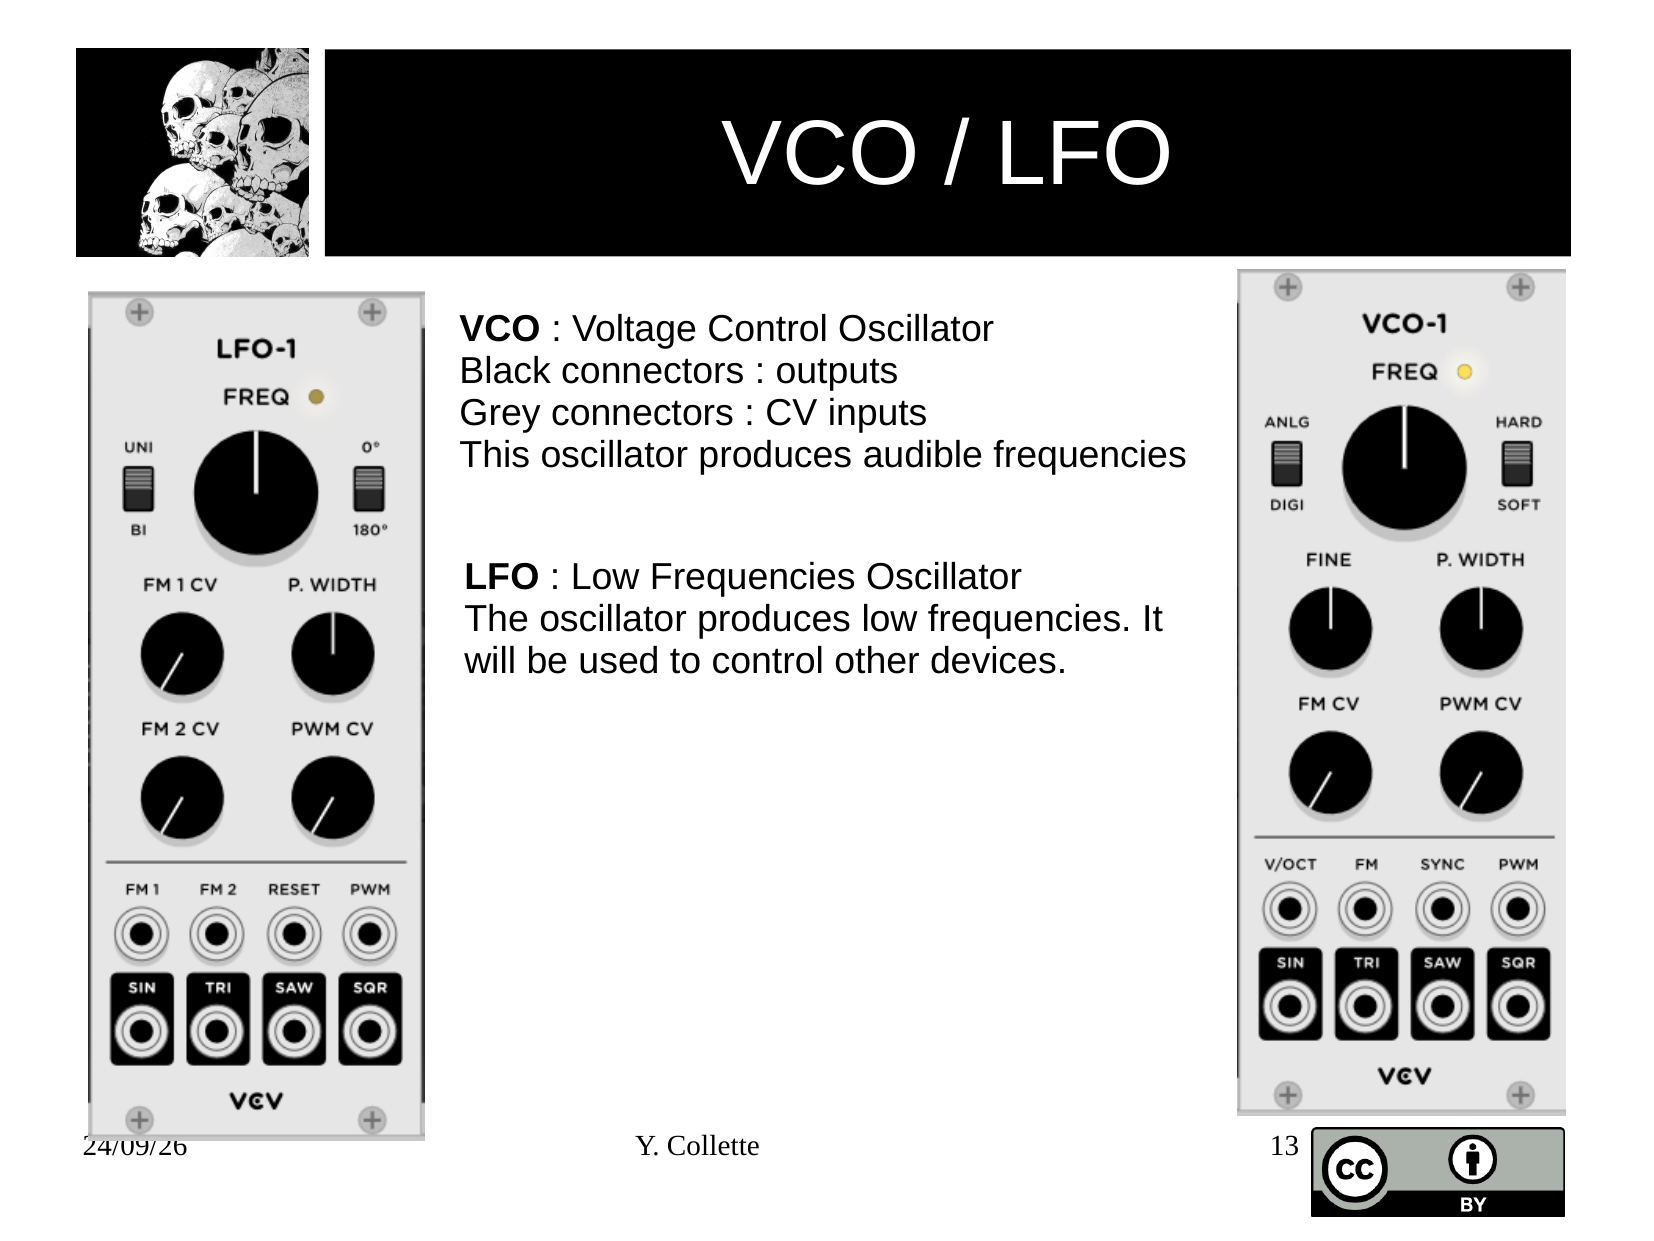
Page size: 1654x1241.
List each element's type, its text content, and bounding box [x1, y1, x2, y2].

picture [88, 291, 425, 1141]
picture [1311, 1127, 1565, 1217]
title VCO / LFO [324, 49, 1571, 257]
picture [1237, 269, 1566, 1116]
picture [76, 48, 309, 257]
text_box LFO : Low Frequencies Oscillator The oscillator produces low frequencies. It will be used to control other devices. [449, 548, 1202, 689]
text_box VCO : Voltage Control Oscillator Black connectors : outputs Grey connectors : CV inputs This oscillator produces audible frequencies [444, 300, 1219, 484]
